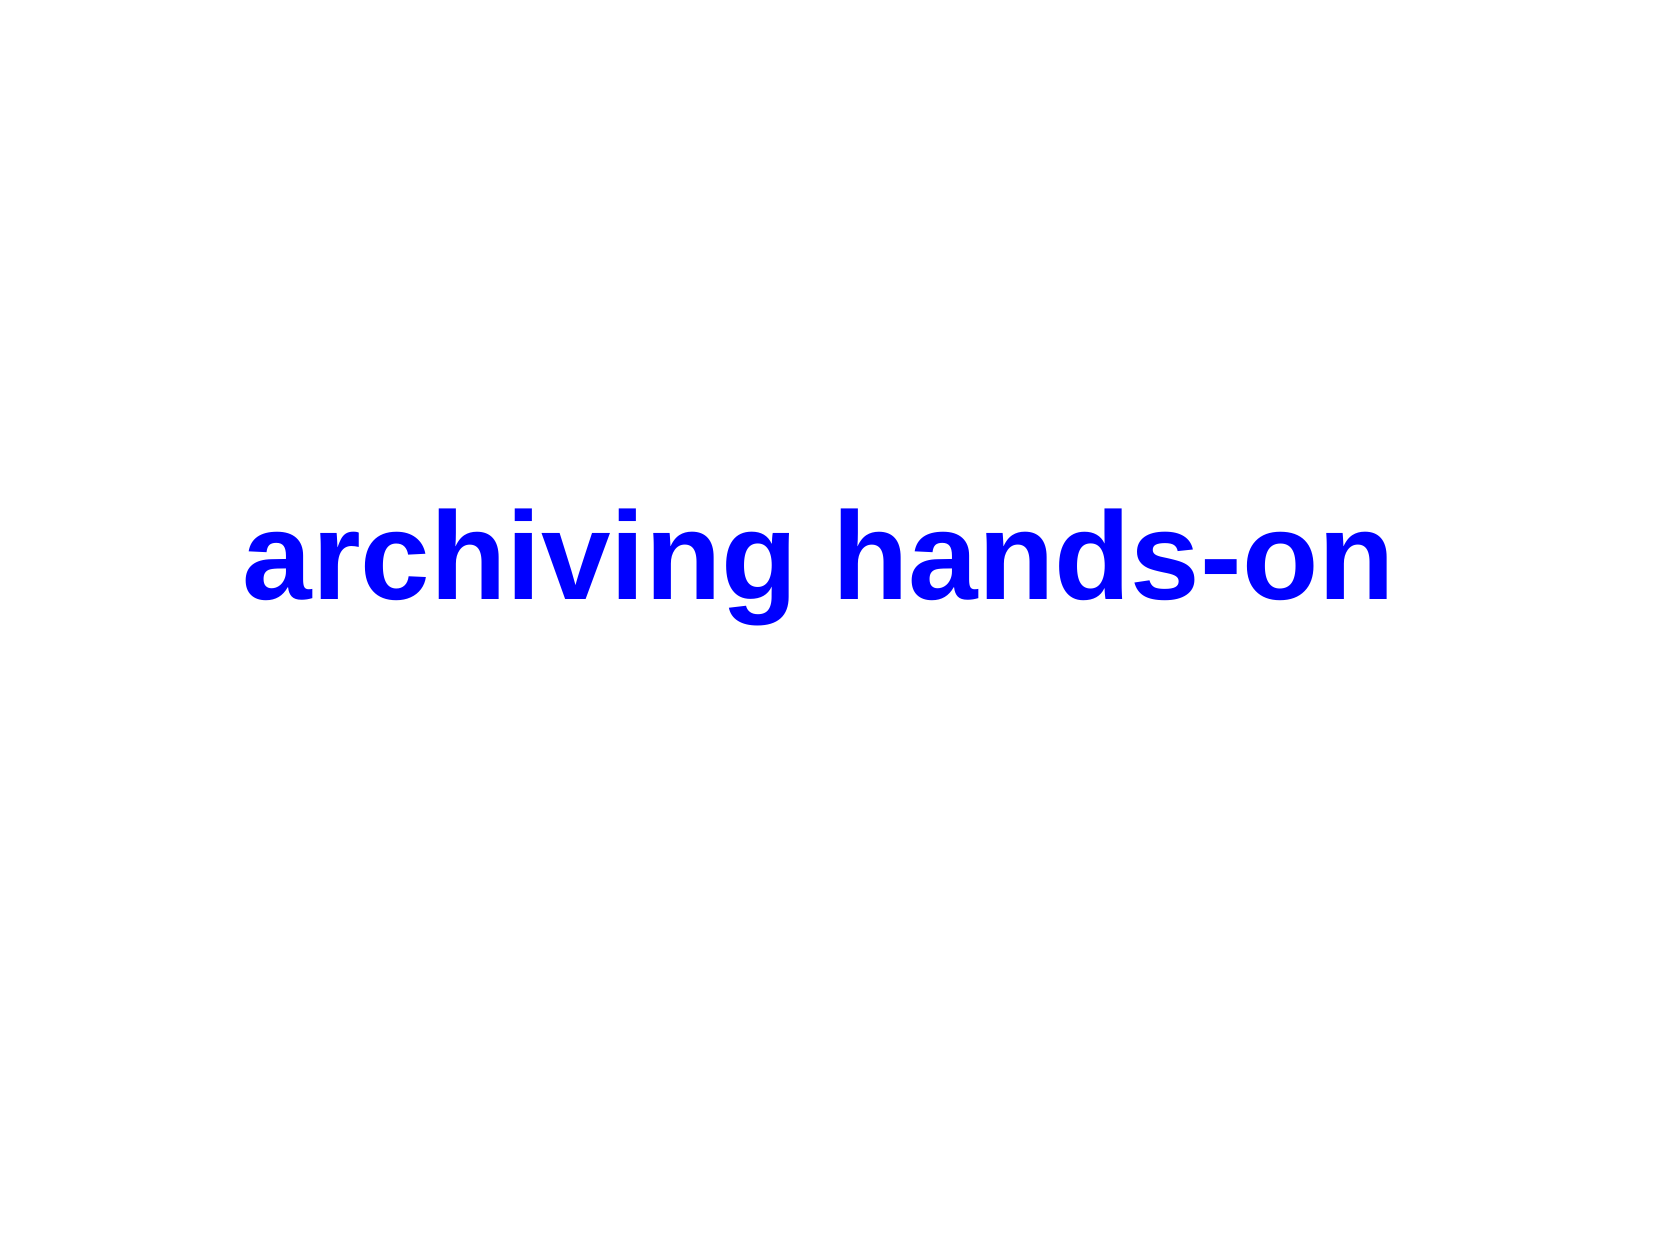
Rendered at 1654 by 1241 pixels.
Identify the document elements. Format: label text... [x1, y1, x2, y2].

title archiving hands-on [75, 452, 1564, 661]
